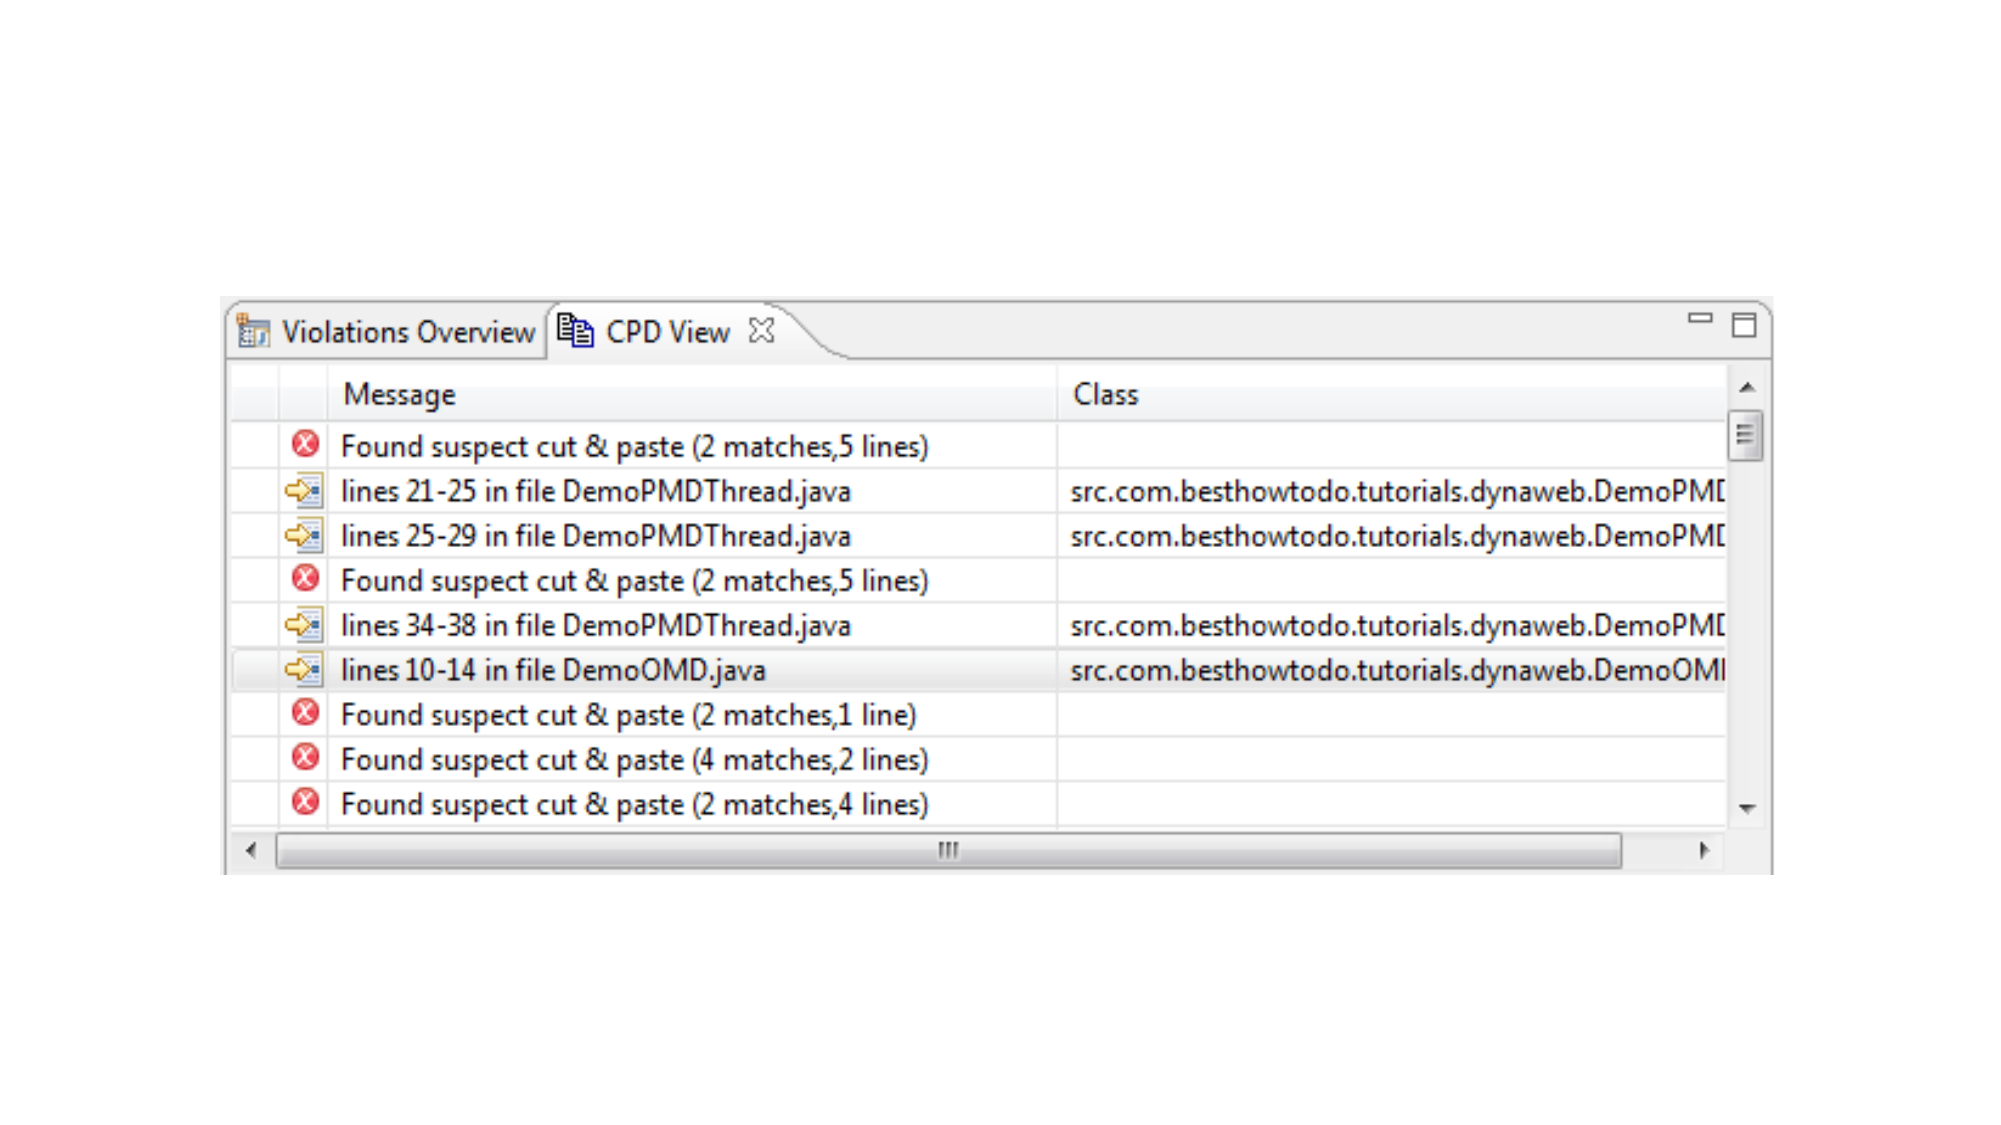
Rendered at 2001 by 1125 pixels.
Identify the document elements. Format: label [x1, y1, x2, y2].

picture [220, 296, 1779, 875]
